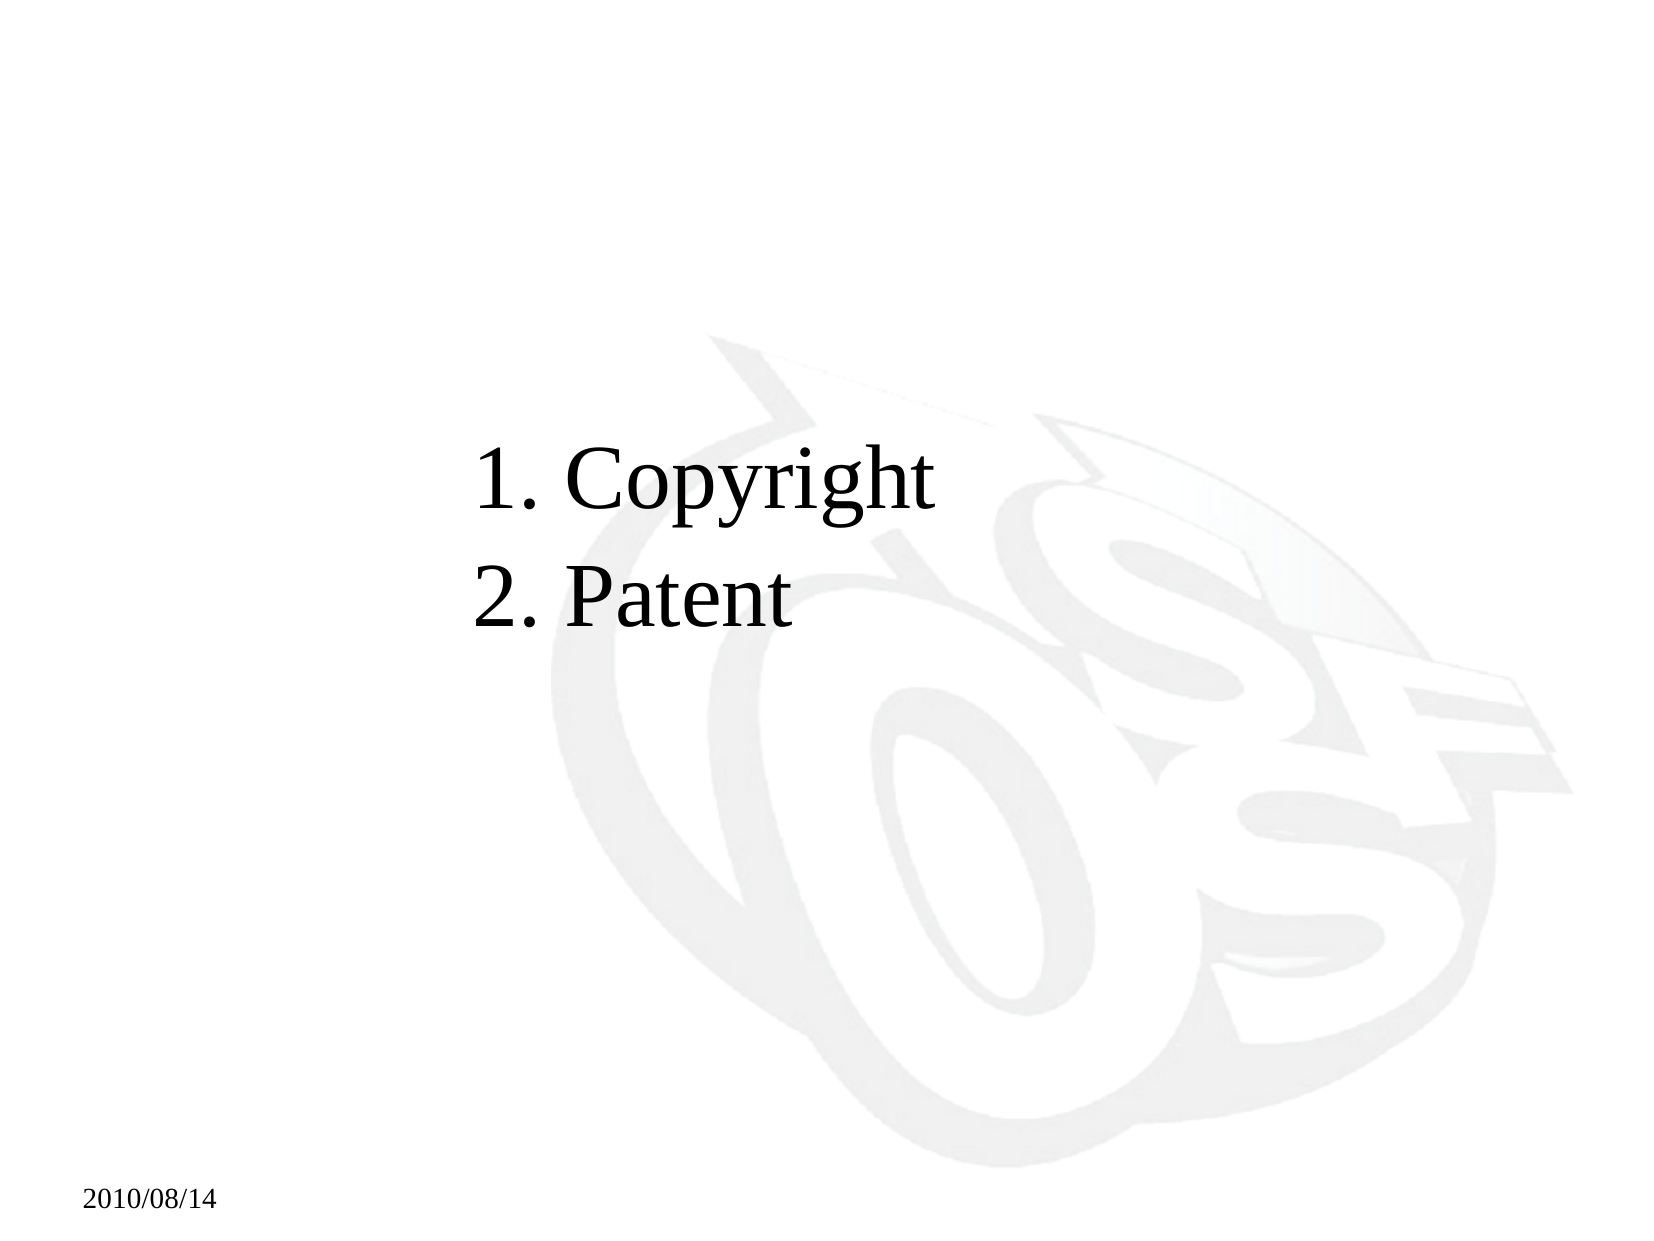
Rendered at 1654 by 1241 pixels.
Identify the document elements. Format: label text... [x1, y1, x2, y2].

picture [551, 331, 1577, 1170]
title 1. Copyright [472, 313, 1418, 591]
title 2. Patent [472, 591, 1418, 709]
